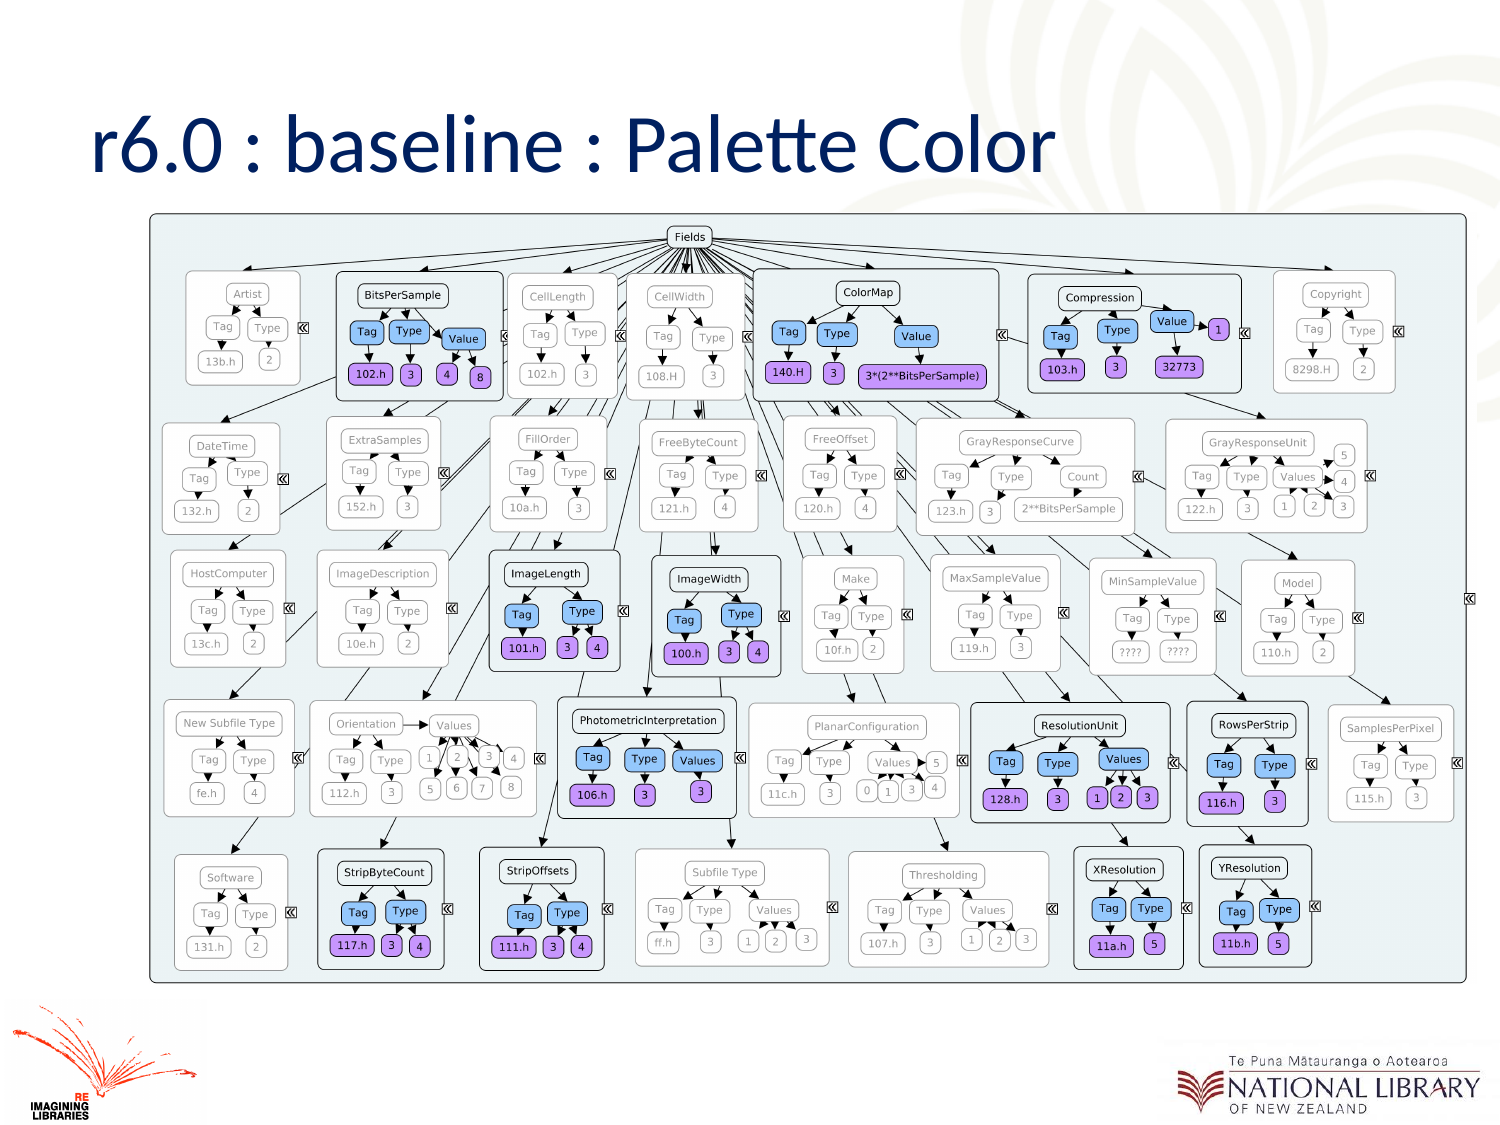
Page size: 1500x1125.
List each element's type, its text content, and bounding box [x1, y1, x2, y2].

title r6.0 : baseline : Palette Color [75, 45, 1426, 233]
picture [0, 0, 1500, 1125]
